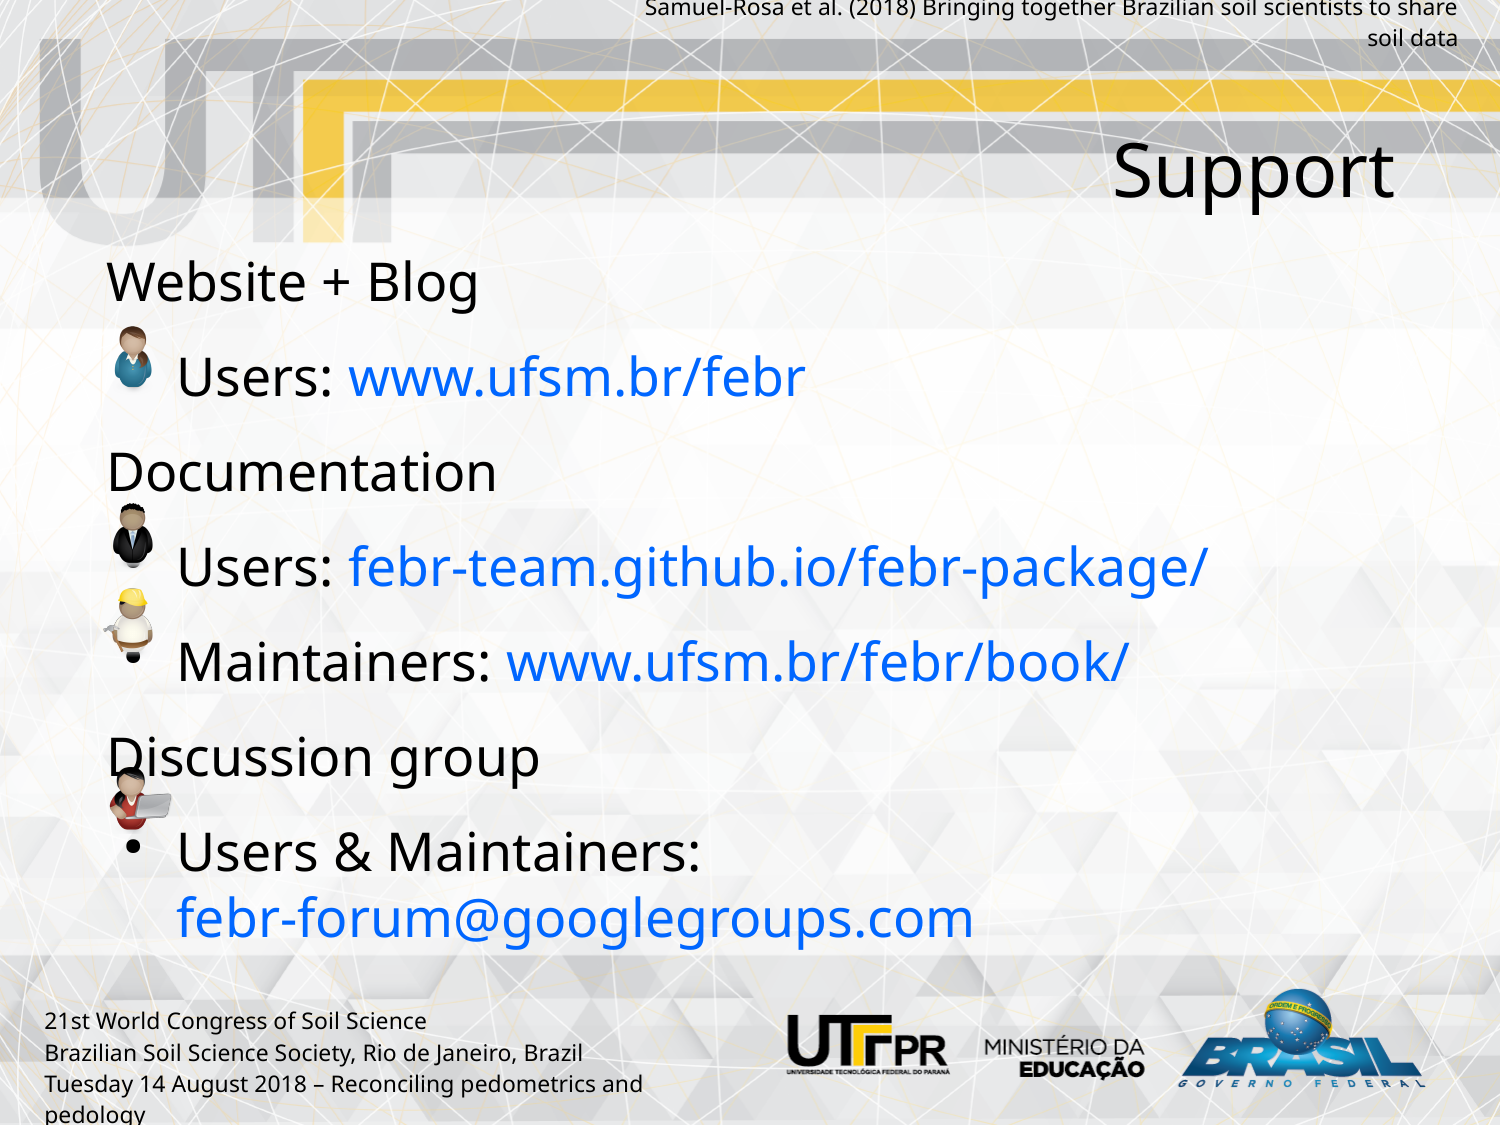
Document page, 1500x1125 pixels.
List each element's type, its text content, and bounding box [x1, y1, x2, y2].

text_box 21st World Congress of Soil Science Brazilian Soil Science Society, Rio de Janeiro, Brazil Tuesday 14 August 2018 – Reconciling pedometrics and pedology [29, 998, 751, 1105]
title Support [102, 60, 1397, 278]
list Website + Blog Users: www.ufsm.br/febr Documentation Users: febr-team.github.io/febr-package/ Maintainers: www.ufsm.br/febr/book/ Discussion group Users & Maintainers: febr-forum@googlegroups.com [106, 248, 1465, 956]
picture [48, 1112, 55, 1122]
picture [0, 0, 1500, 1125]
text_box Samuel-Rosa et al. (2018) Bringing together Brazilian soil scientists to share soil data [602, 0, 1459, 50]
picture [122, 1112, 129, 1122]
